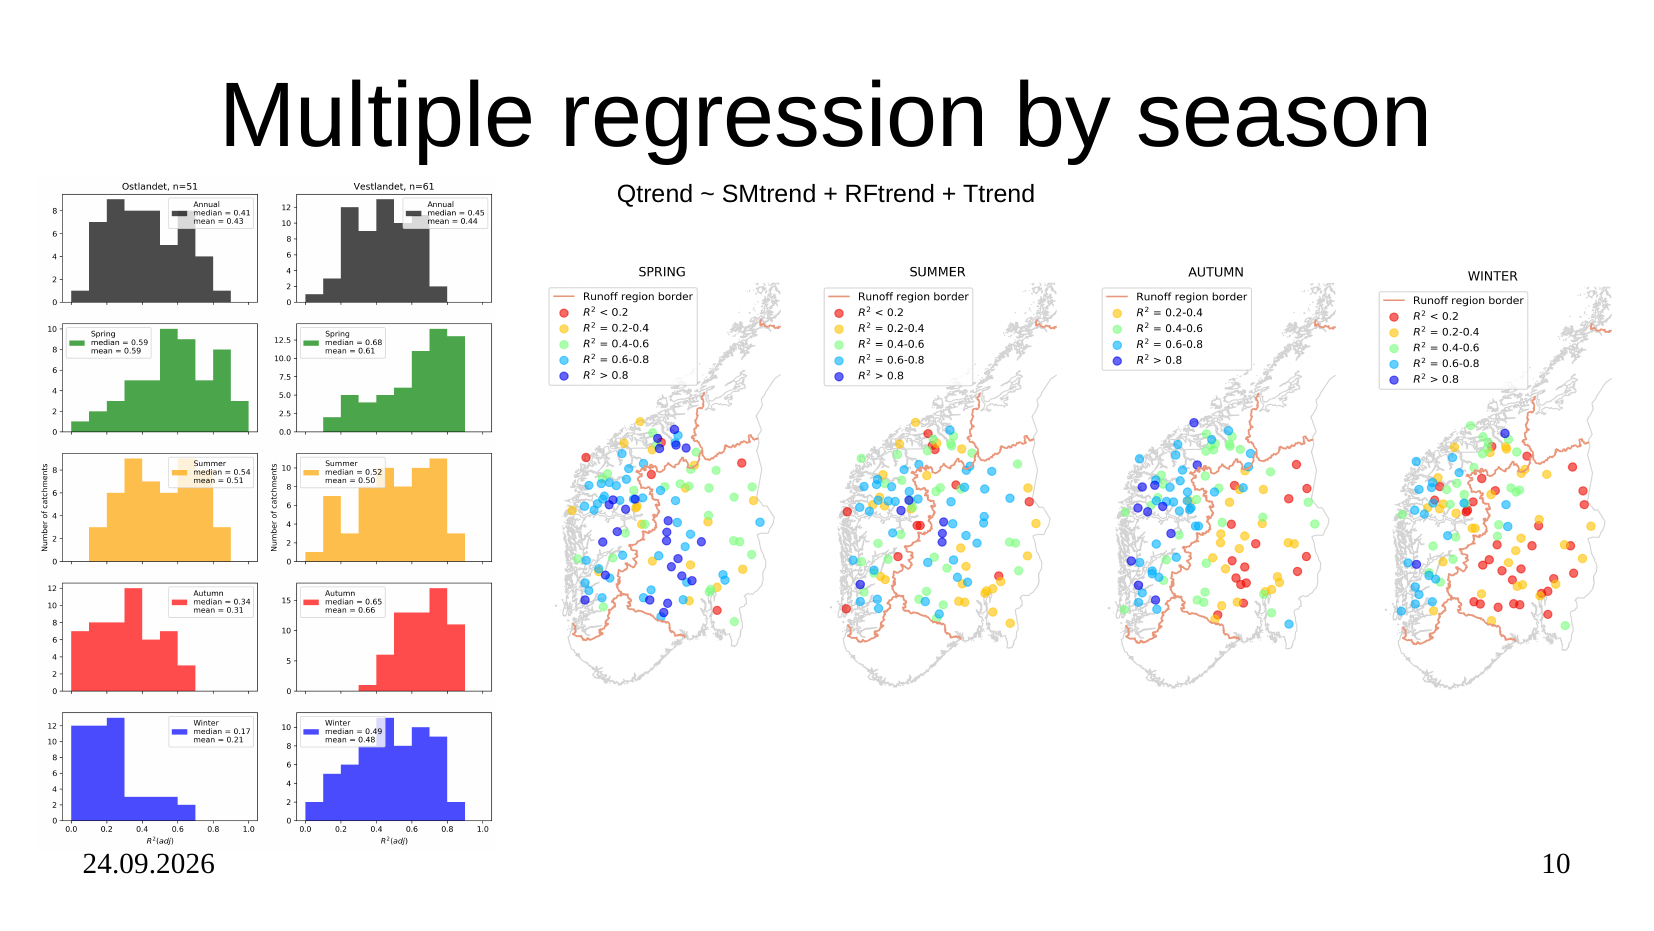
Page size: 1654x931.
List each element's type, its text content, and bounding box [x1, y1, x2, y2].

picture [36, 177, 497, 851]
title Multiple regression by season [82, 37, 1571, 193]
picture [811, 259, 1064, 695]
picture [1366, 263, 1619, 697]
picture [1089, 259, 1343, 696]
text_box Qtrend ~ SMtrend + RFtrend + Ttrend [602, 172, 1052, 216]
picture [536, 259, 788, 693]
